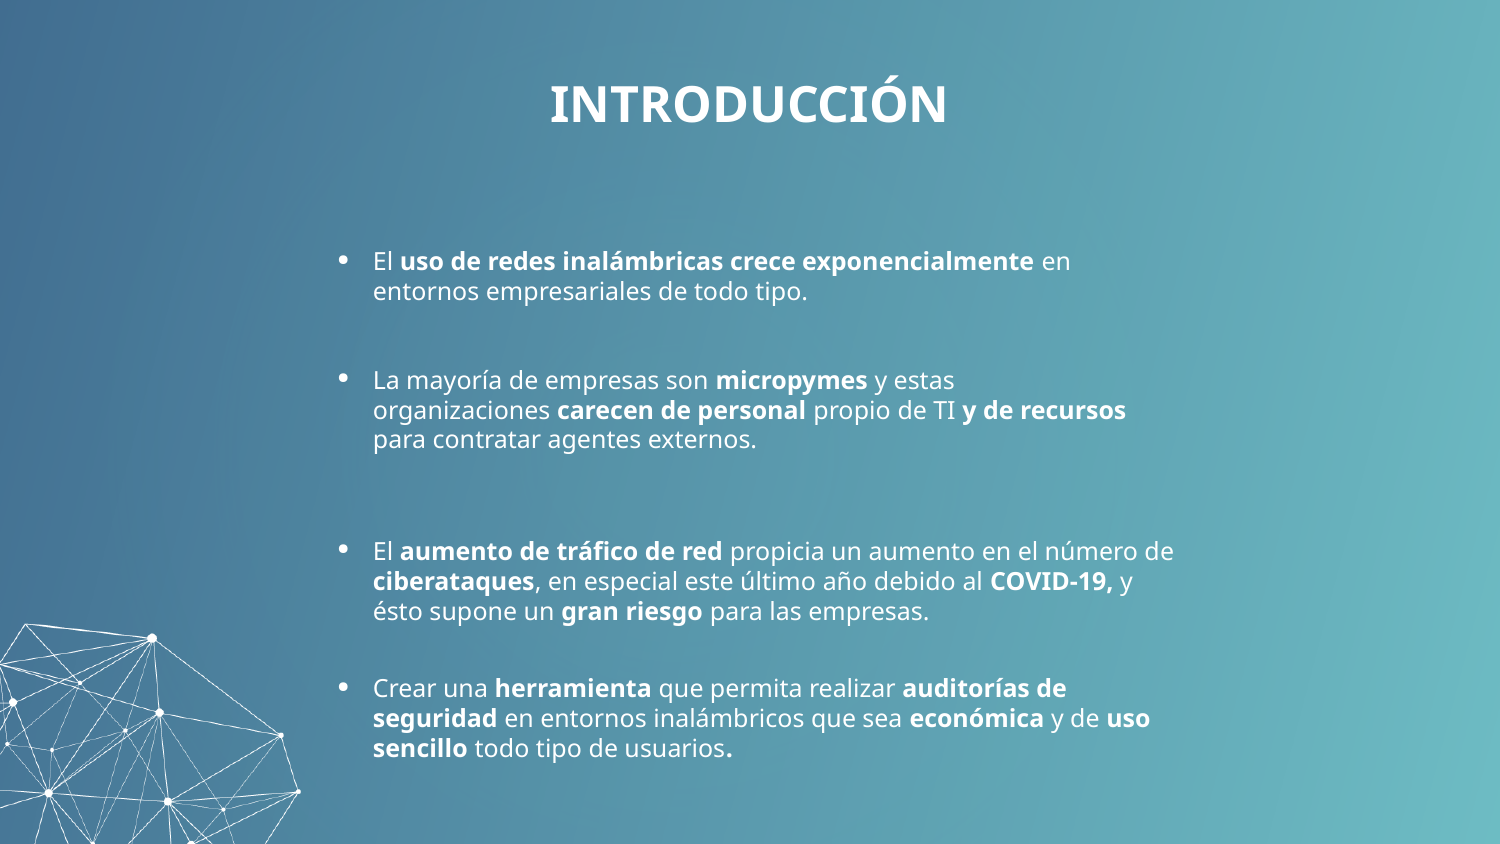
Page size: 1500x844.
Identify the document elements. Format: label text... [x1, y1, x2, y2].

title El uso de redes inalámbricas crece exponencialmente en entornos empresariales de todo tipo. [322, 214, 1146, 316]
title El aumento de tráfico de red propicia un aumento en el número de ciberataques, en especial este último año debido al COVID-19, y ésto supone un gran riesgo para las empresas. [322, 514, 1199, 624]
title INTRODUCCIÓN [322, 57, 1178, 214]
title La mayoría de empresas son micropymes y estas organizaciones carecen de personal propio de TI y de recursos para contratar agentes externos. [322, 316, 1146, 470]
picture [0, 0, 1500, 844]
title Crear una herramienta que permita realizar auditorías de seguridad en entornos inalámbricos que sea económica y de uso sencillo todo tipo de usuarios. [322, 624, 1199, 778]
